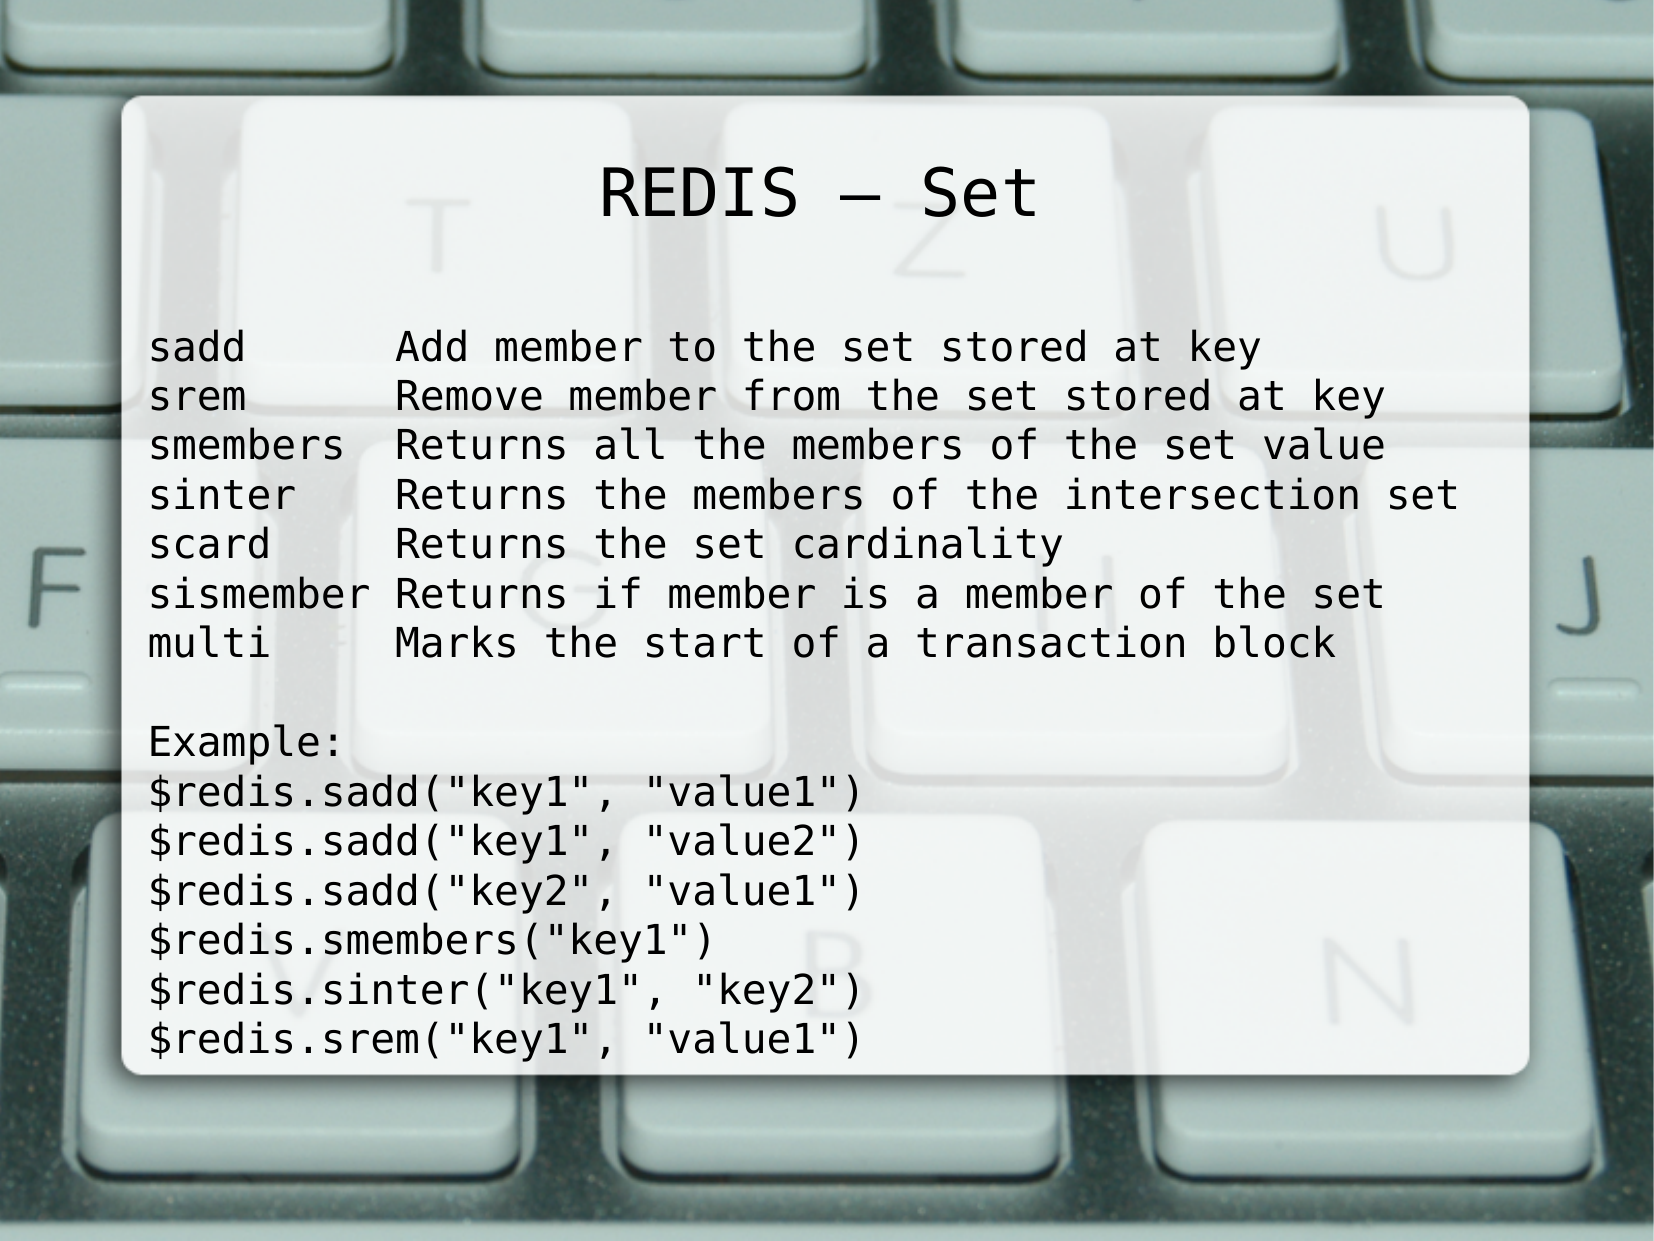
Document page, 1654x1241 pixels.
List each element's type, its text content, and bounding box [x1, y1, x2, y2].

list sadd Add member to the set stored at key srem Remove member from the set stored at key smembers Returns all the members of the set value sinter Returns the members of the intersection set scard Returns the set cardinality sismember Returns if member is a member of the set multi Marks the start of a transaction block Example: $redis.sadd("key1", "value1") $redis.sadd("key1", "value2") $redis.sadd("key2", "value1") $redis.smembers("key1") $redis.sinter("key1", "key2") $redis.srem("key1", "value1") [147, 315, 1506, 1066]
picture [0, 0, 1654, 1241]
title REDIS – Set [135, 117, 1506, 271]
